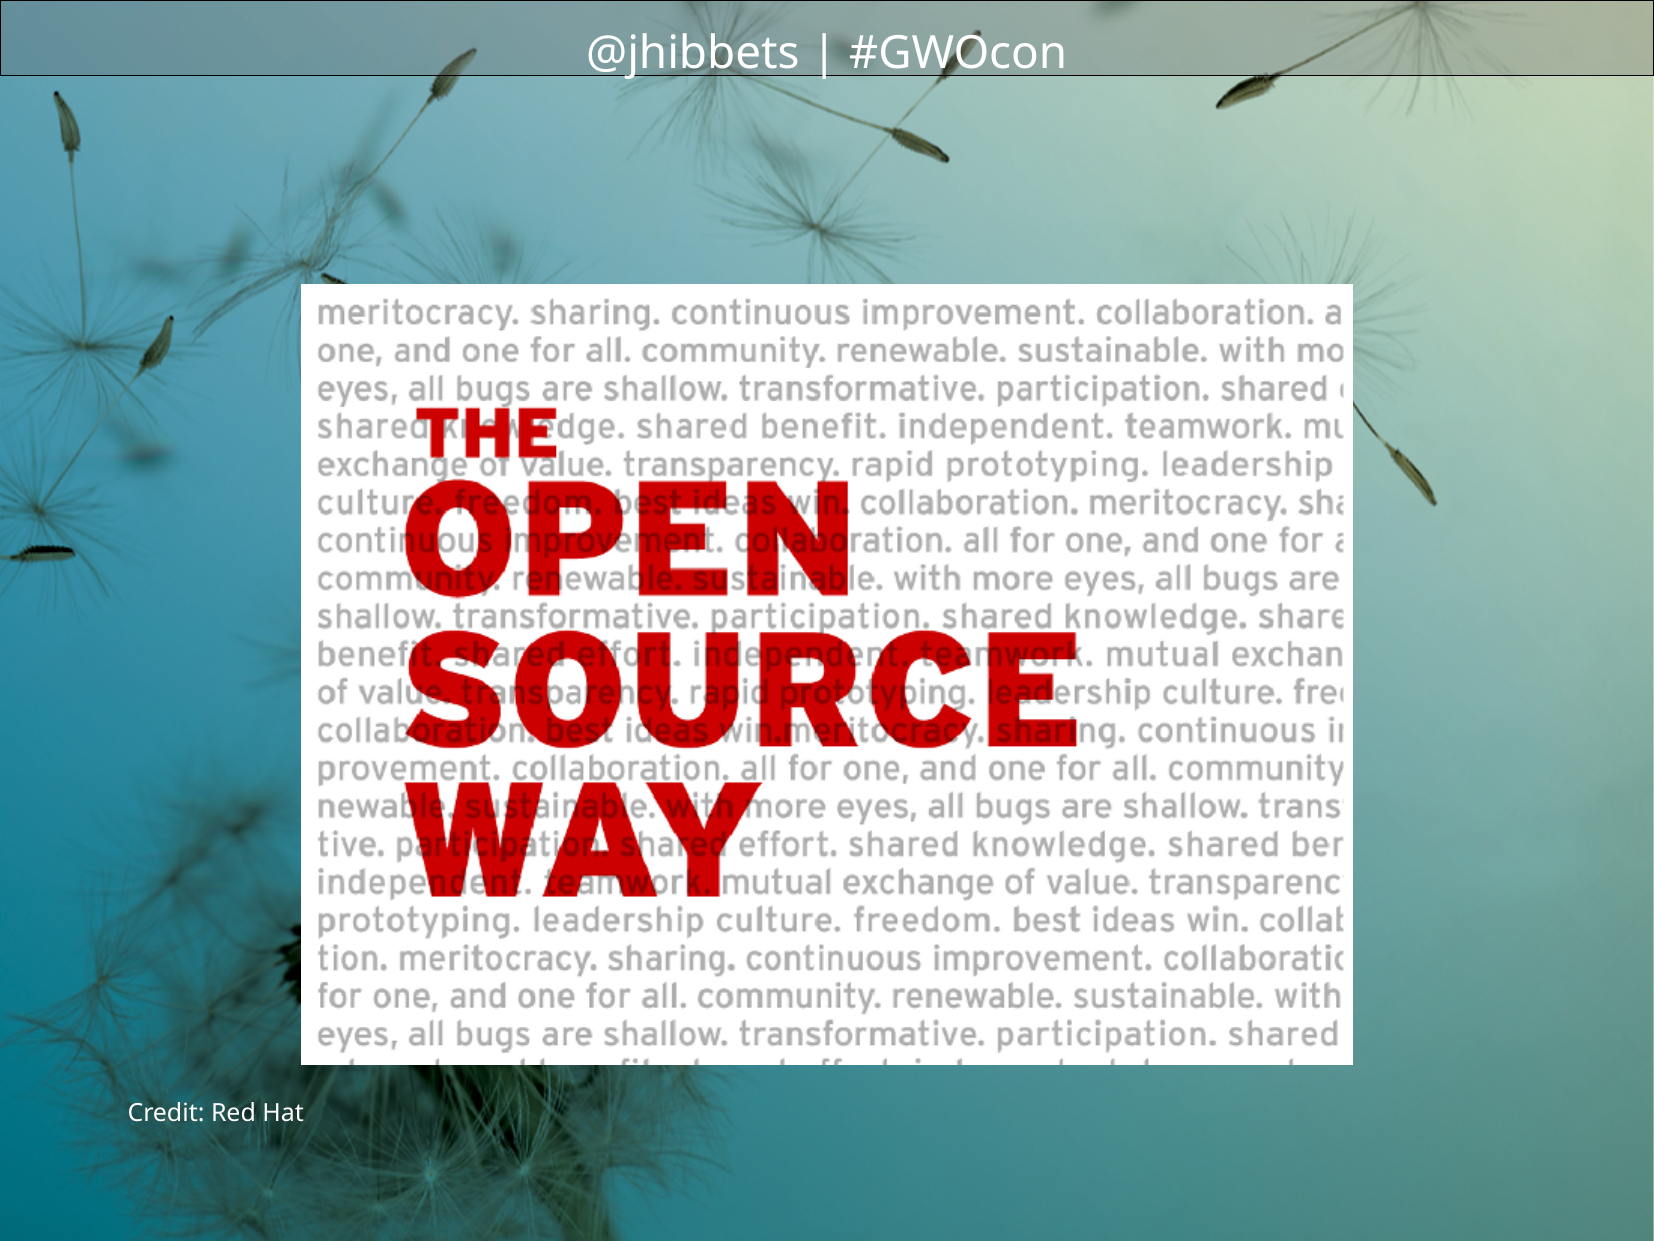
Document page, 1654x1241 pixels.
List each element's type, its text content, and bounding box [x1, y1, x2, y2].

picture [0, 76, 1654, 1241]
text_box Credit: Red Hat [112, 1087, 326, 1131]
